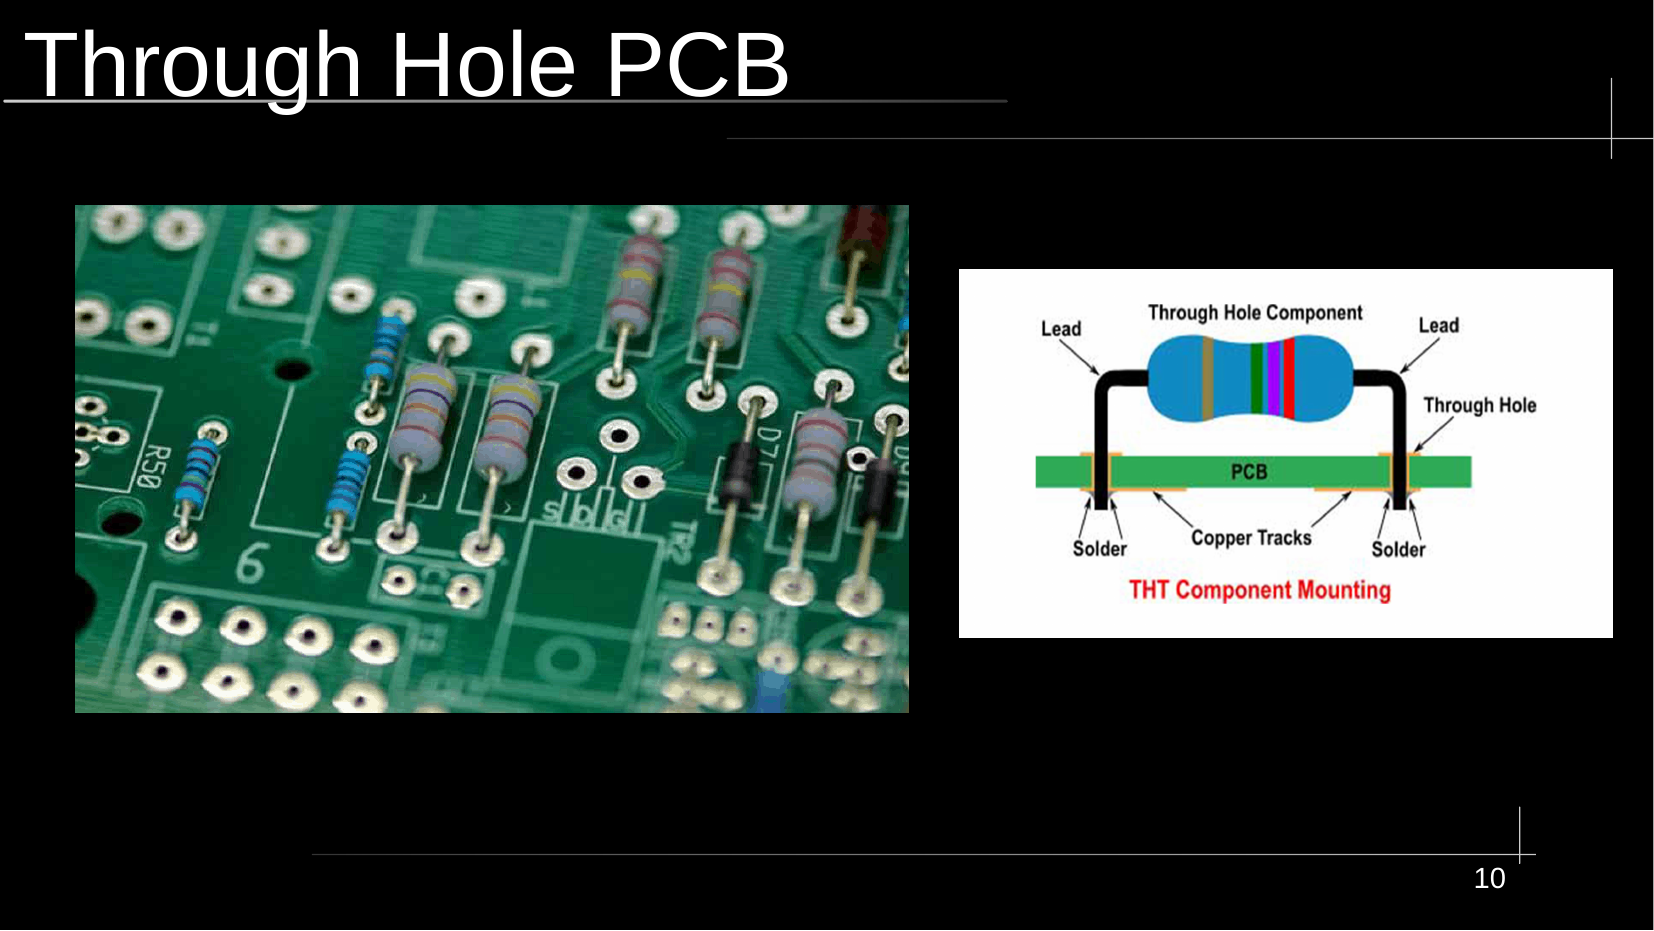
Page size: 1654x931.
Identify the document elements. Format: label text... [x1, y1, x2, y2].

title Through Hole PCB [23, 11, 1589, 119]
picture [75, 205, 909, 713]
picture [959, 269, 1613, 638]
